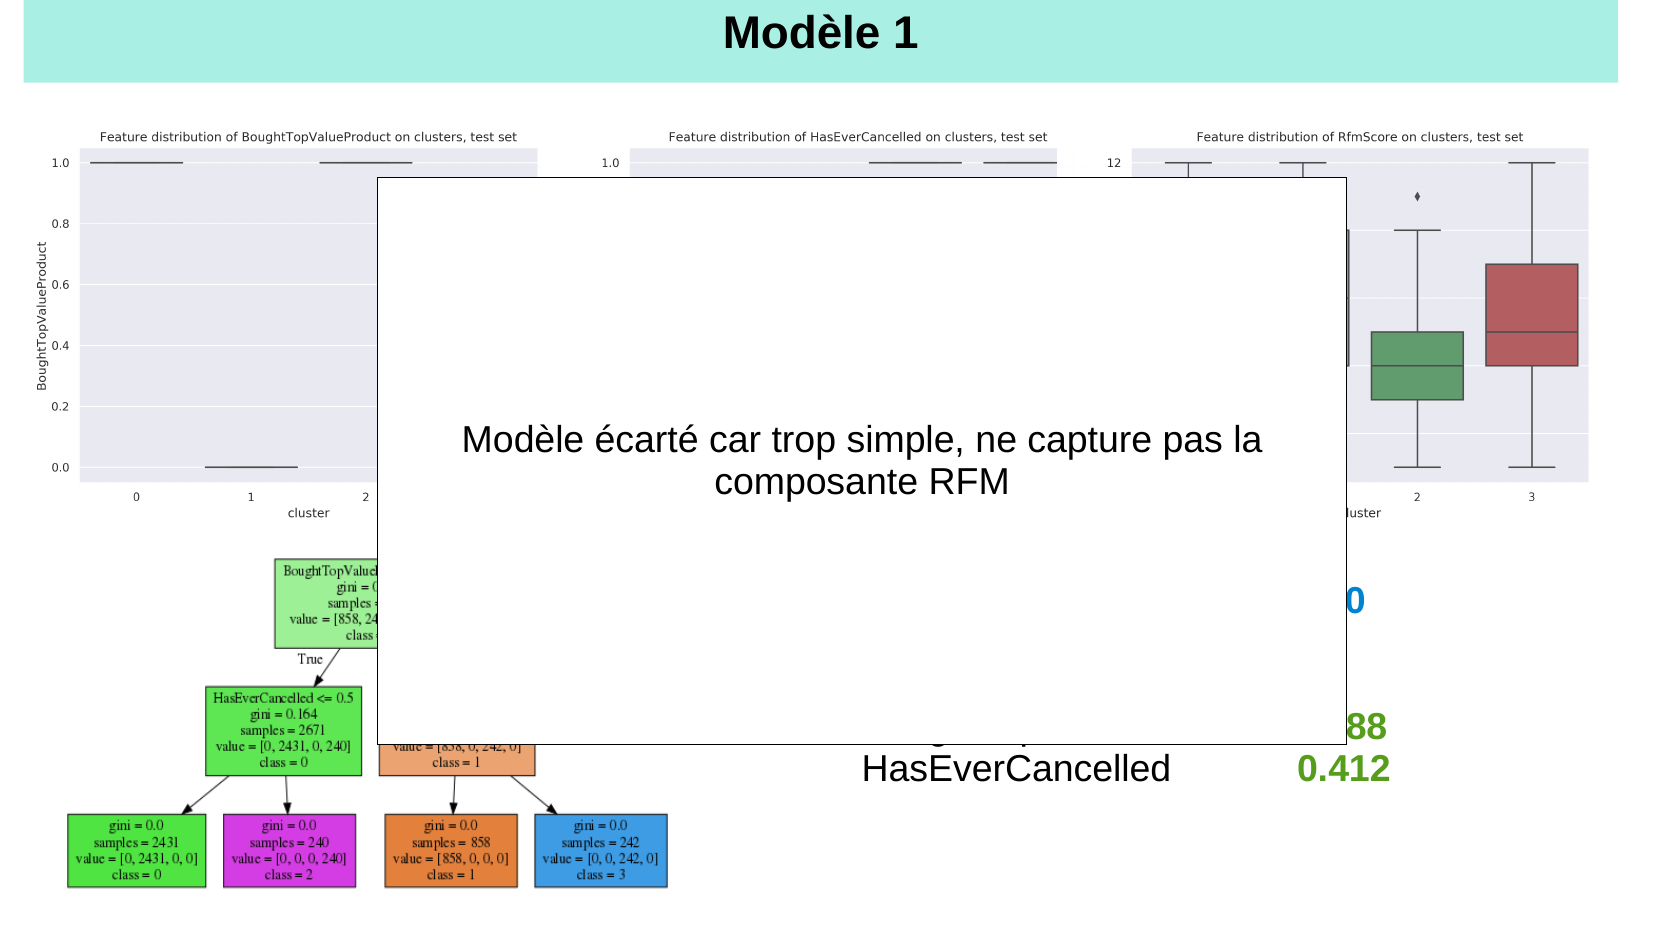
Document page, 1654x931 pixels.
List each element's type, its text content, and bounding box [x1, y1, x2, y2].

text_box Modèle écarté car trop simple, ne capture pas la composante RFM [377, 177, 1347, 745]
text_box Modèle 1 [23, 0, 1619, 83]
picture [5, 94, 1648, 538]
text_box Silhouette score final 0.70 Feature importances : BoughtTopValueProduct 0.588 HasEverCancelled 0.412 [846, 571, 1406, 839]
picture [64, 555, 671, 892]
